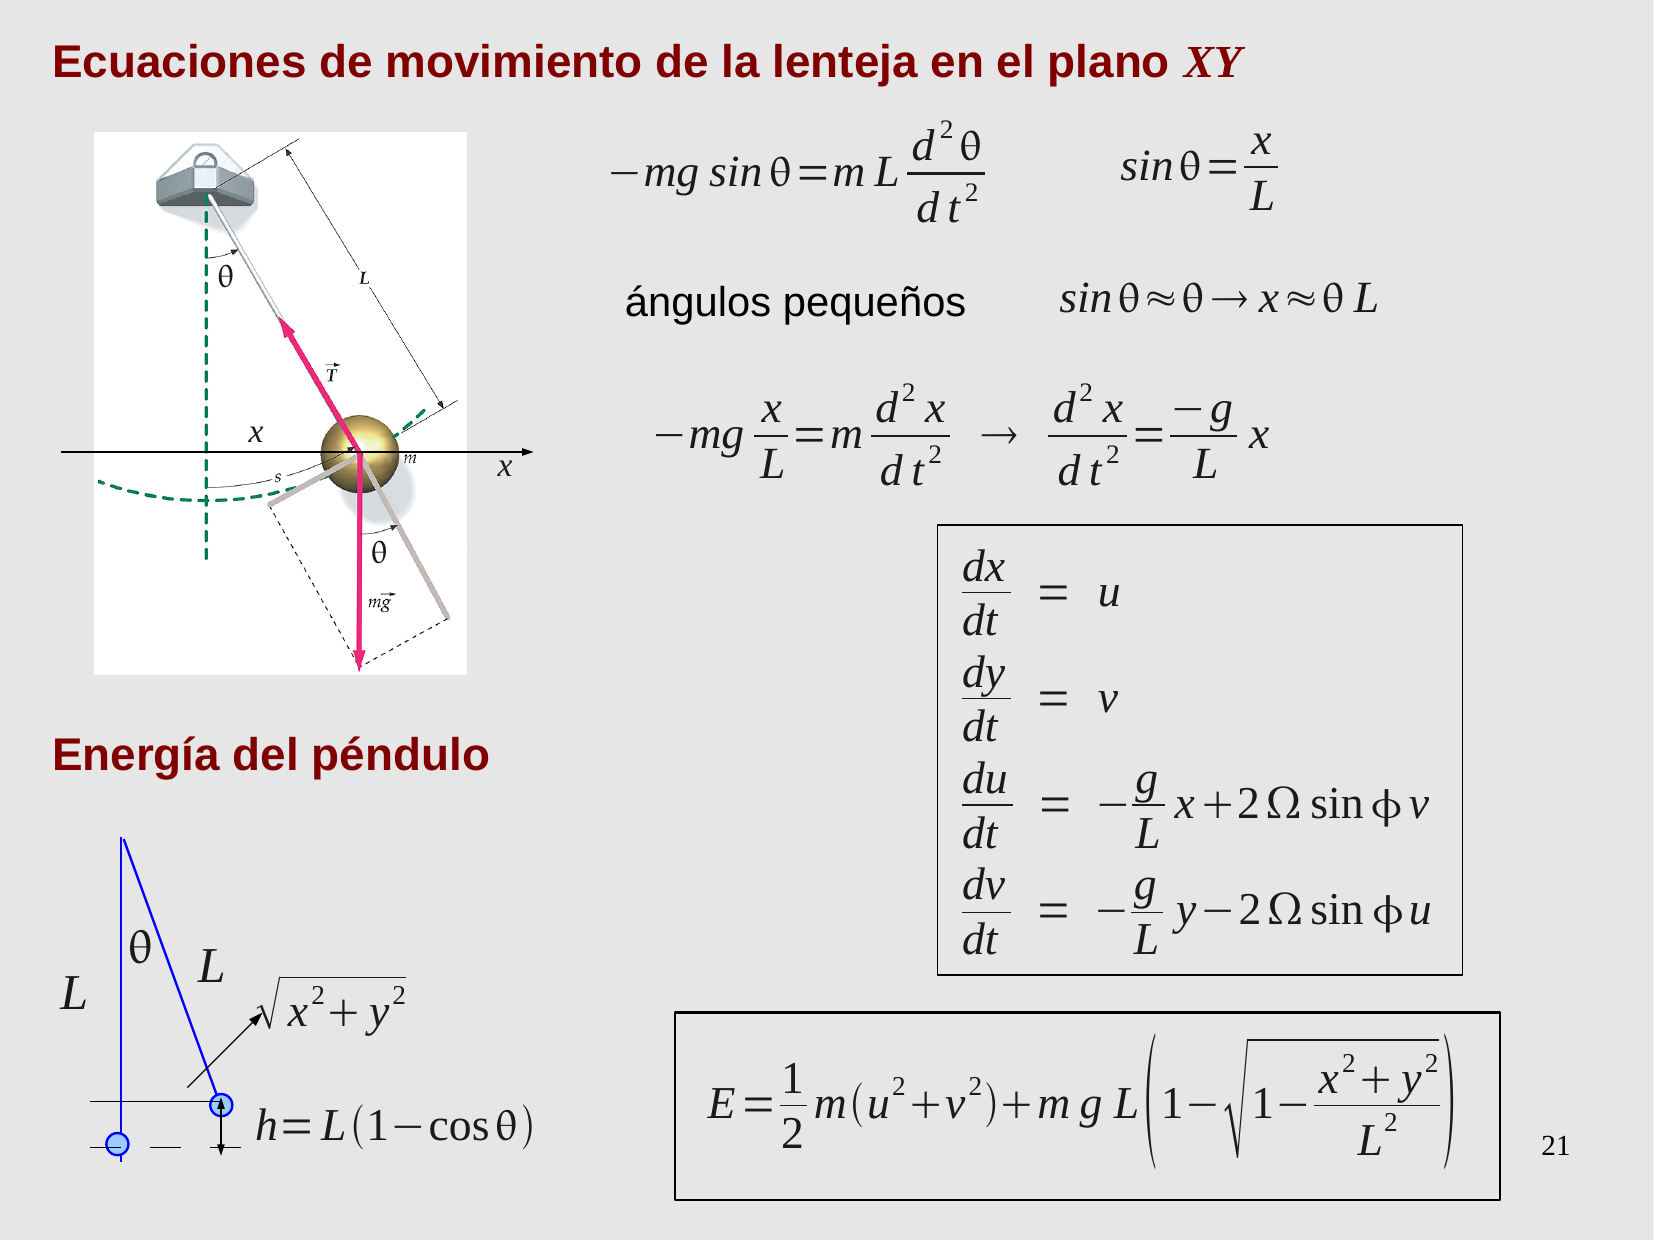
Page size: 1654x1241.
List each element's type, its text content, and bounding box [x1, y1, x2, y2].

chart [120, 919, 162, 976]
chart [364, 533, 395, 572]
text_box Energía del péndulo [37, 721, 638, 788]
chart [187, 937, 233, 994]
chart [644, 377, 1276, 496]
text_box Ecuaciones de movimiento de la lenteja en el plano XY [37, 28, 1501, 96]
chart [954, 540, 1439, 965]
text_box [210, 1102, 220, 1117]
chart [247, 1099, 541, 1152]
chart [248, 975, 413, 1037]
text_box ángulos pequeños [598, 271, 1049, 333]
chart [489, 446, 518, 485]
picture [94, 453, 467, 676]
chart [240, 412, 269, 451]
text_box [211, 1094, 233, 1117]
text_box [106, 1133, 129, 1156]
chart [211, 258, 241, 296]
picture [94, 132, 467, 451]
chart [600, 114, 994, 234]
chart [1050, 272, 1385, 322]
chart [50, 964, 96, 1021]
chart [698, 1029, 1463, 1172]
chart [1111, 114, 1287, 220]
